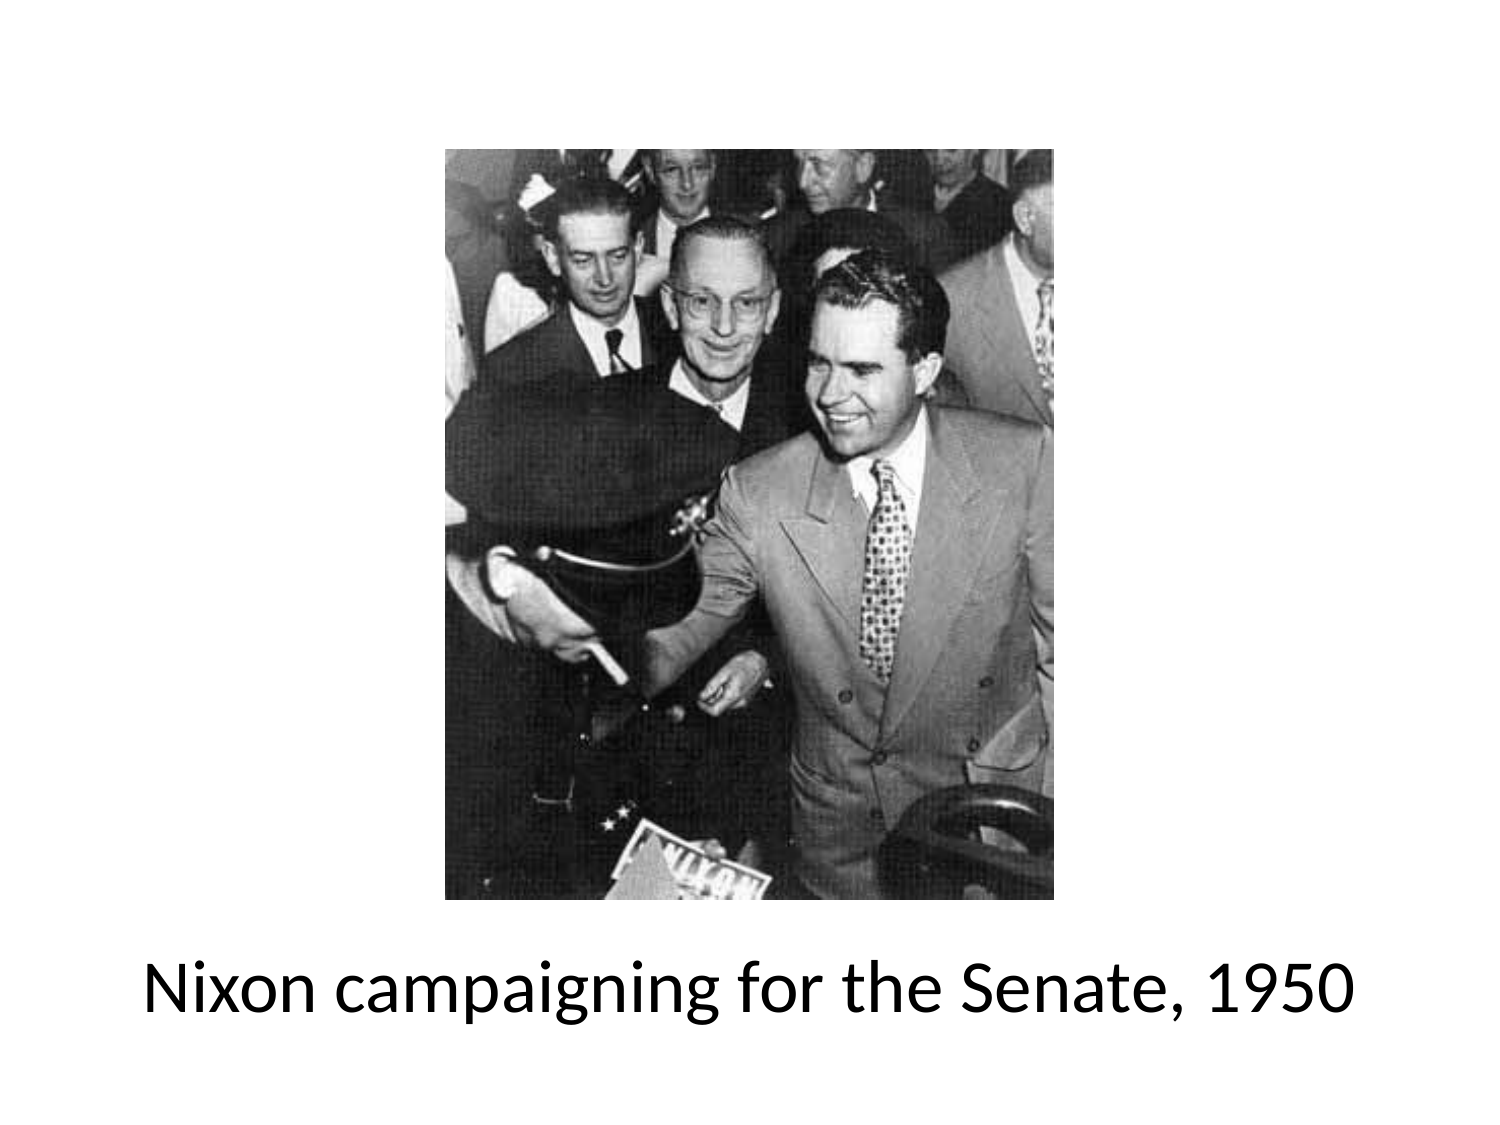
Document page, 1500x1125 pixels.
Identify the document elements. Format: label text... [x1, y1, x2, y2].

text_box Nixon campaigning for the Senate, 1950 [128, 929, 1372, 1035]
picture [445, 149, 1054, 900]
